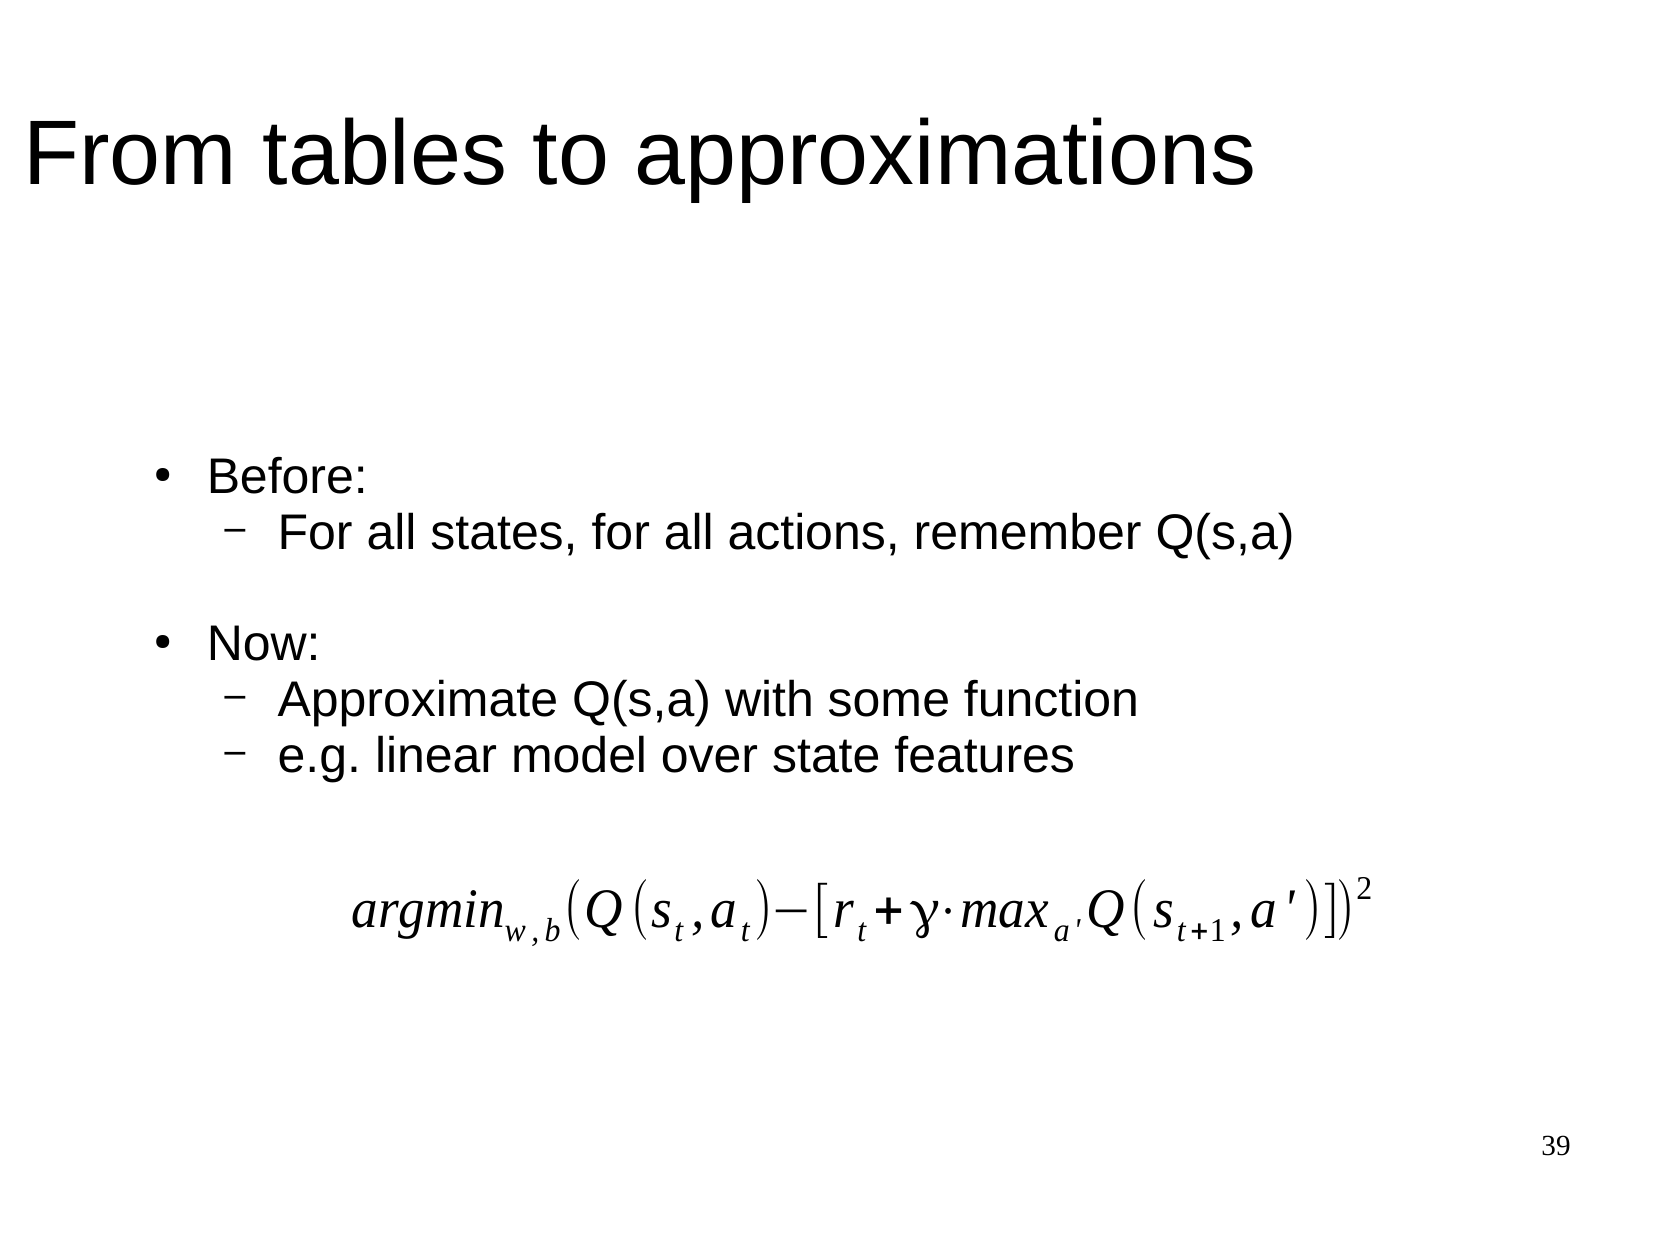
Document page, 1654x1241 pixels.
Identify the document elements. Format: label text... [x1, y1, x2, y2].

text_box Before: For all states, for all actions, remember Q(s,a) Now: Approximate Q(s,a) with some function e.g. linear model over state features [121, 440, 1441, 794]
chart [338, 867, 1384, 947]
title From tables to approximations [23, 49, 1512, 257]
